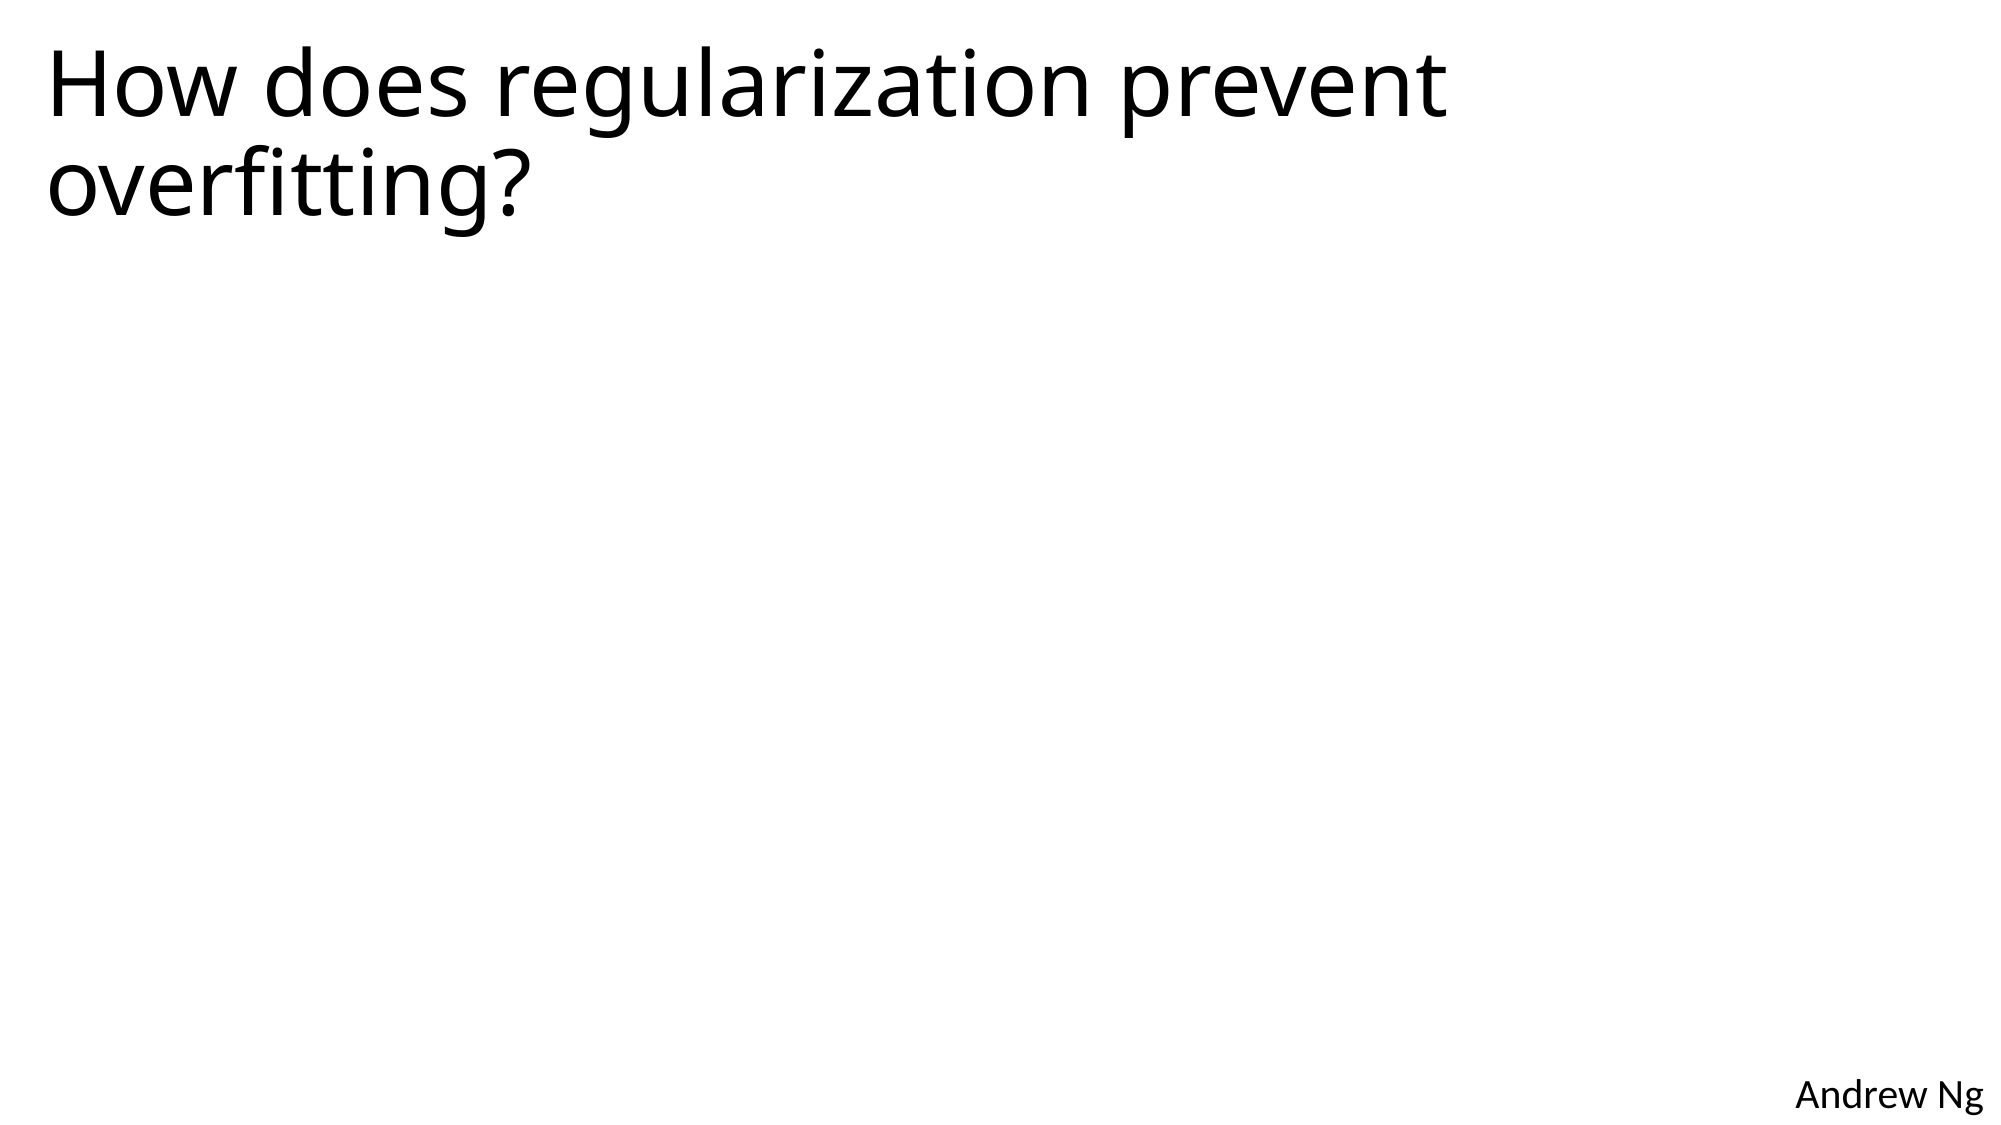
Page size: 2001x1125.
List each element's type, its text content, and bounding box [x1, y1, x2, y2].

text_box How does regularization prevent overfitting? [30, 29, 1973, 248]
